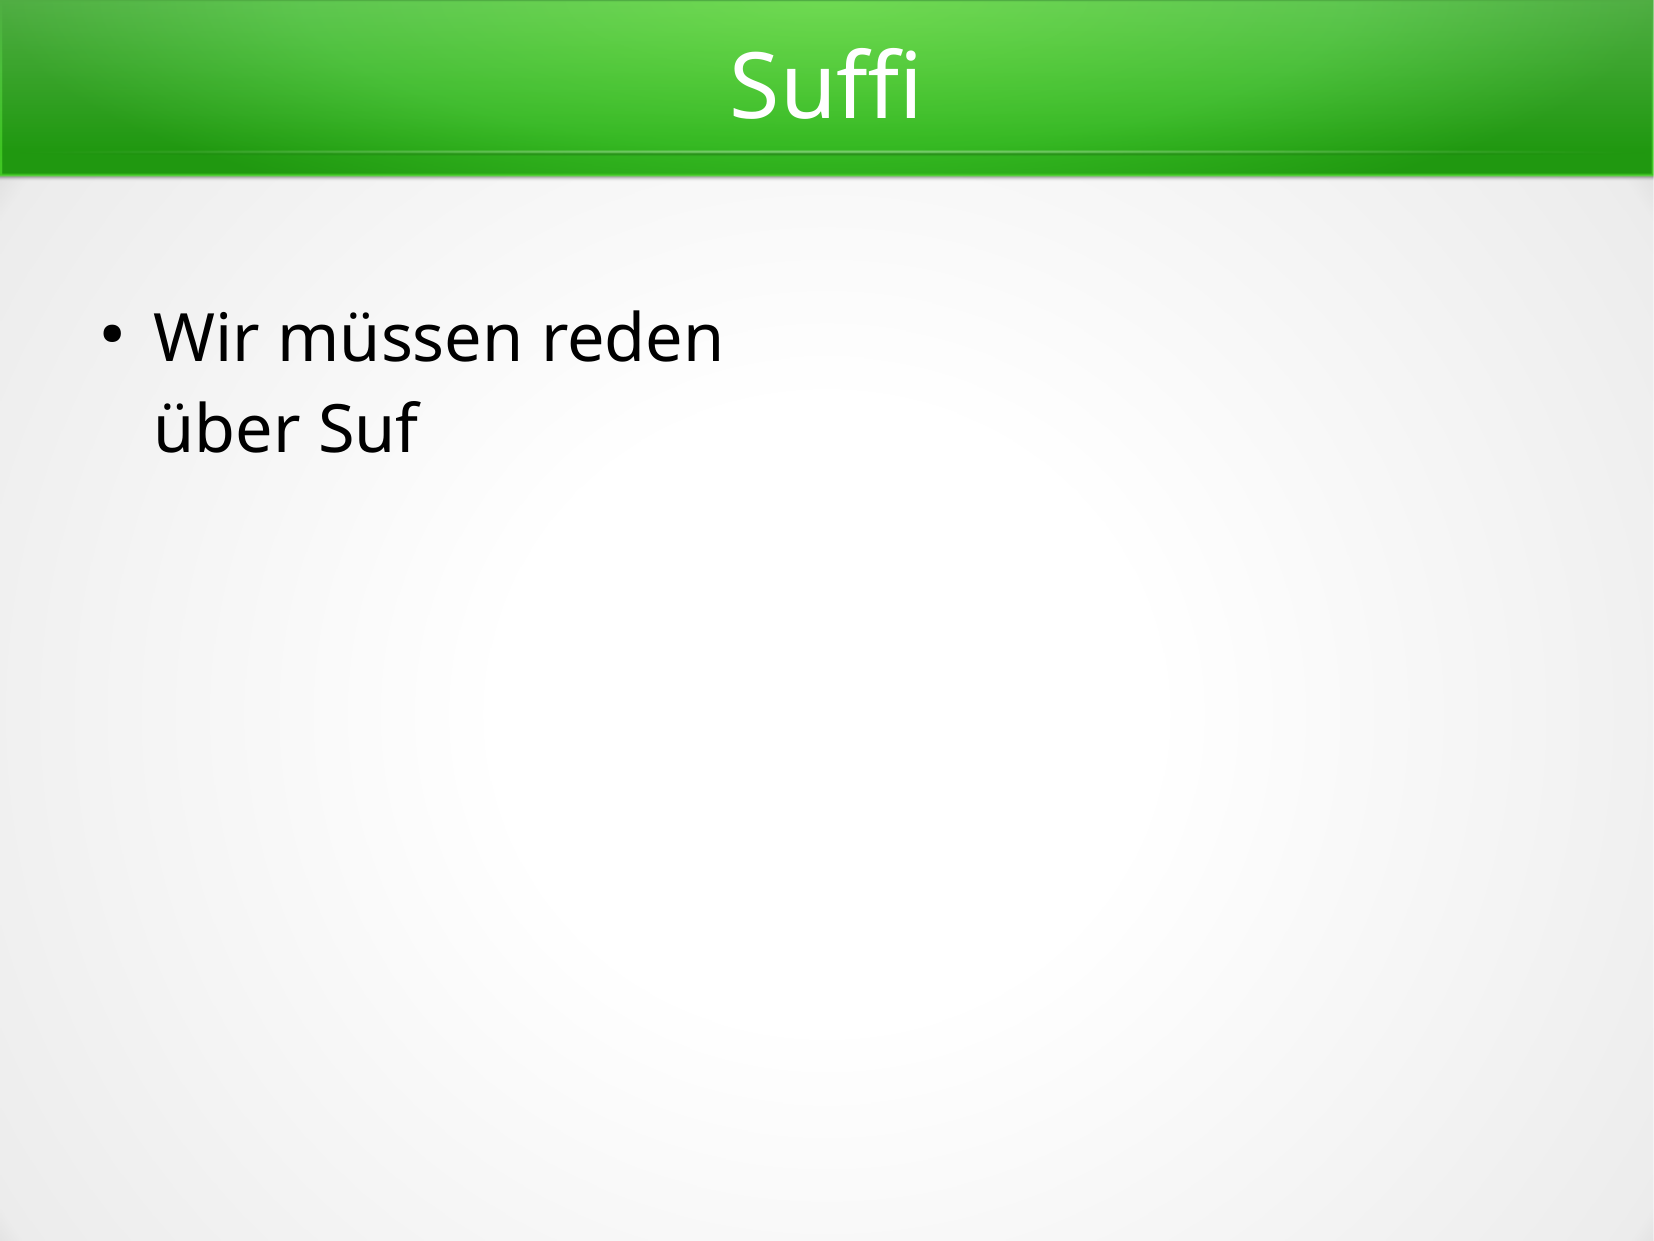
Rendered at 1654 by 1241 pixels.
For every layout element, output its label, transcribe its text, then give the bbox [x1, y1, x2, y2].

title Suffi [82, 11, 1571, 154]
picture [0, 0, 1654, 1241]
list Wir müssen reden über Suf [82, 290, 1571, 1010]
